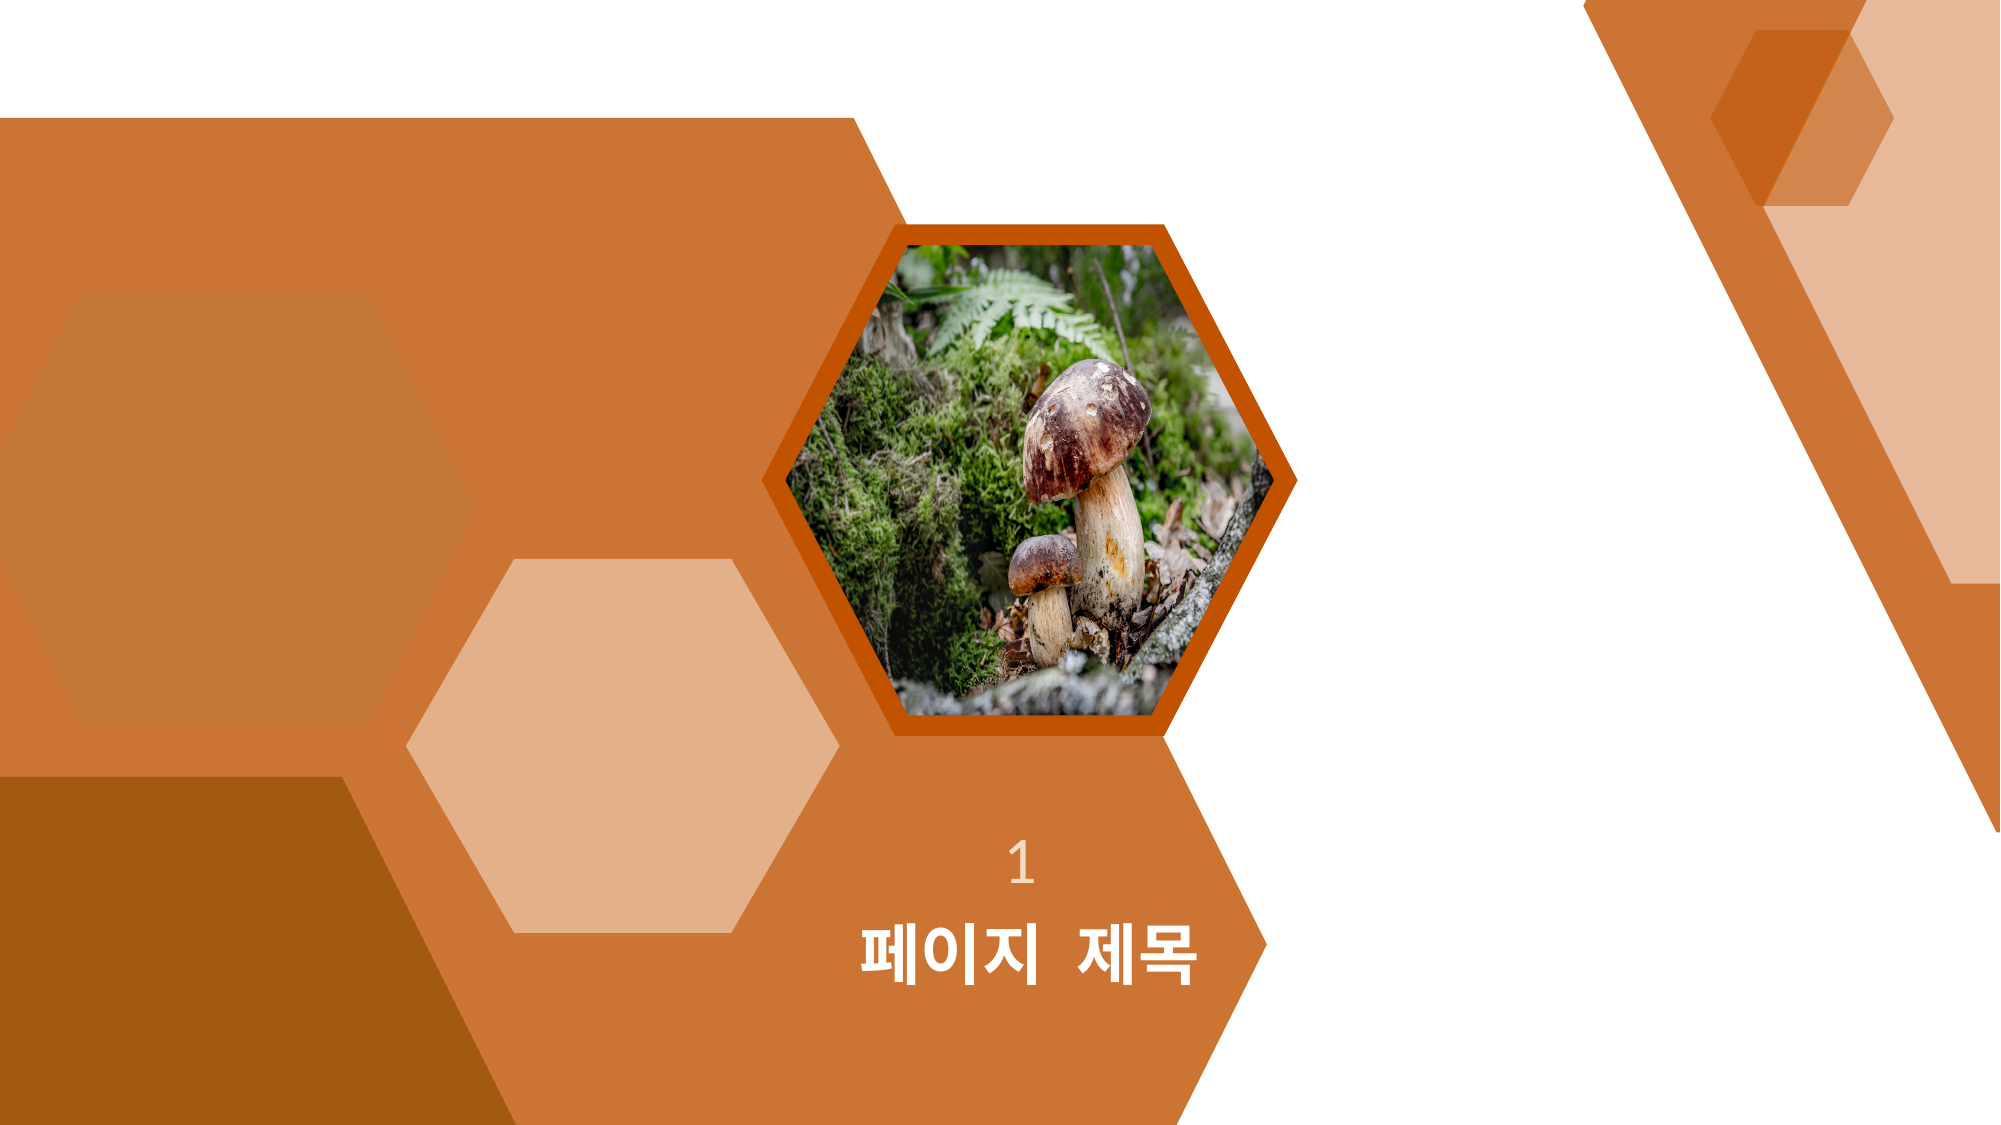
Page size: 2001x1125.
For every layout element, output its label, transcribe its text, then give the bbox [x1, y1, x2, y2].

text_box 페이지 제목 [812, 905, 1247, 1001]
text_box [1583, 0, 2000, 833]
text_box 1 [988, 808, 1052, 904]
text_box [0, 117, 1286, 1125]
